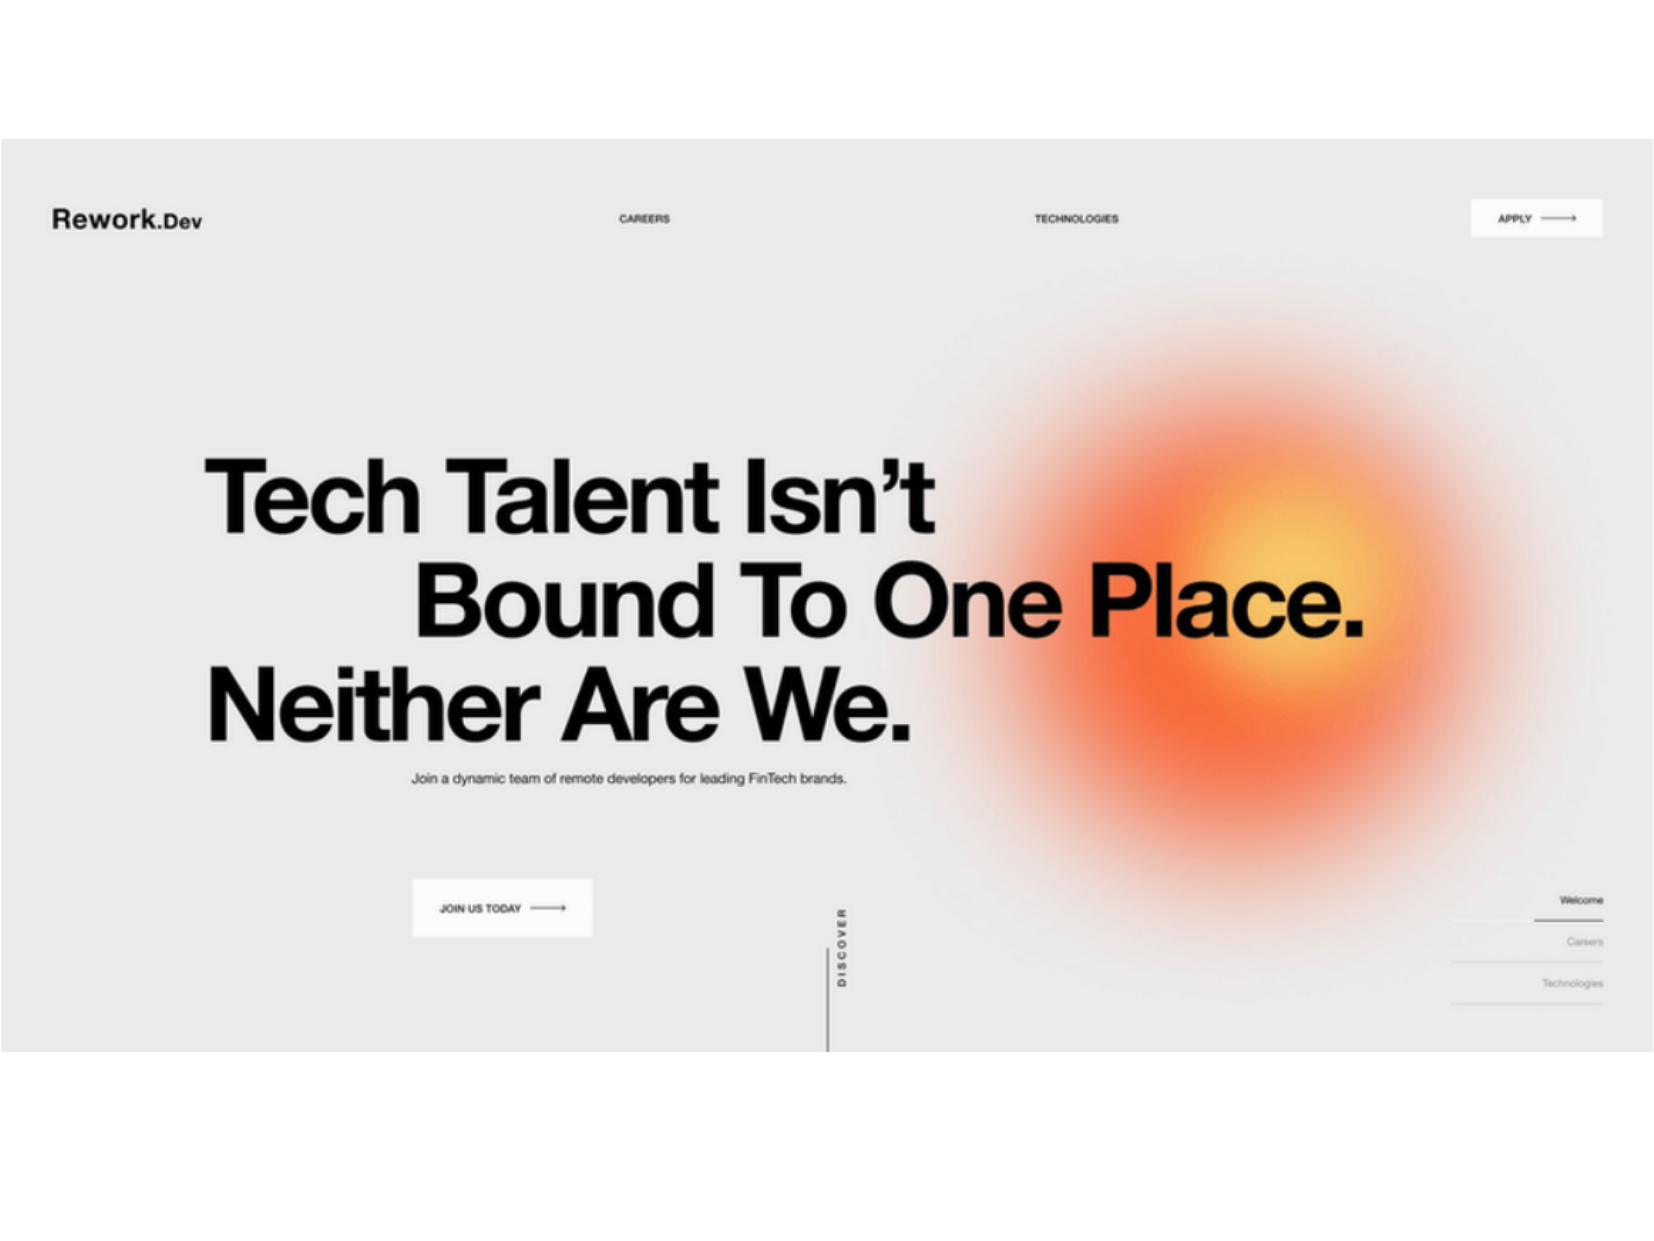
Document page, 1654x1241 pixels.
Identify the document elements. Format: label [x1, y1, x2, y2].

picture [0, 139, 1654, 1052]
